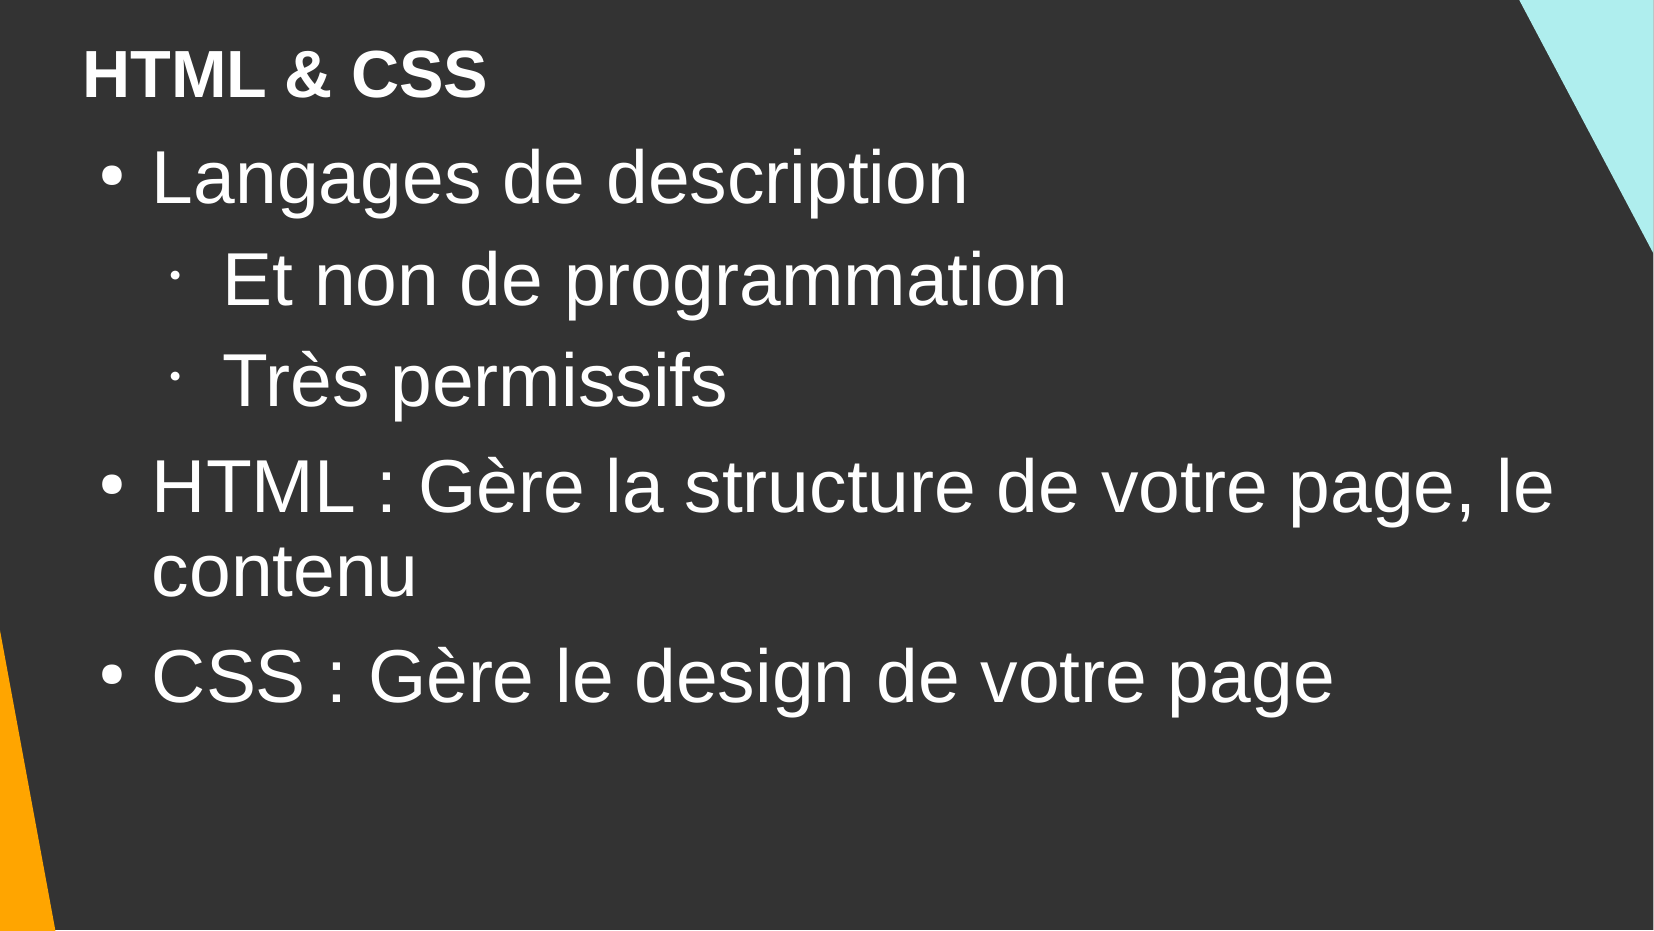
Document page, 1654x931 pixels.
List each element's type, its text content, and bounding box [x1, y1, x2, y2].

text_box [1519, 0, 1654, 255]
title HTML & CSS [82, 37, 1571, 114]
list Langages de description Et non de programmation Très permissifs HTML : Gère la structure de votre page, le contenu CSS : Gère le design de votre page [80, 135, 1569, 733]
text_box [0, 630, 56, 931]
